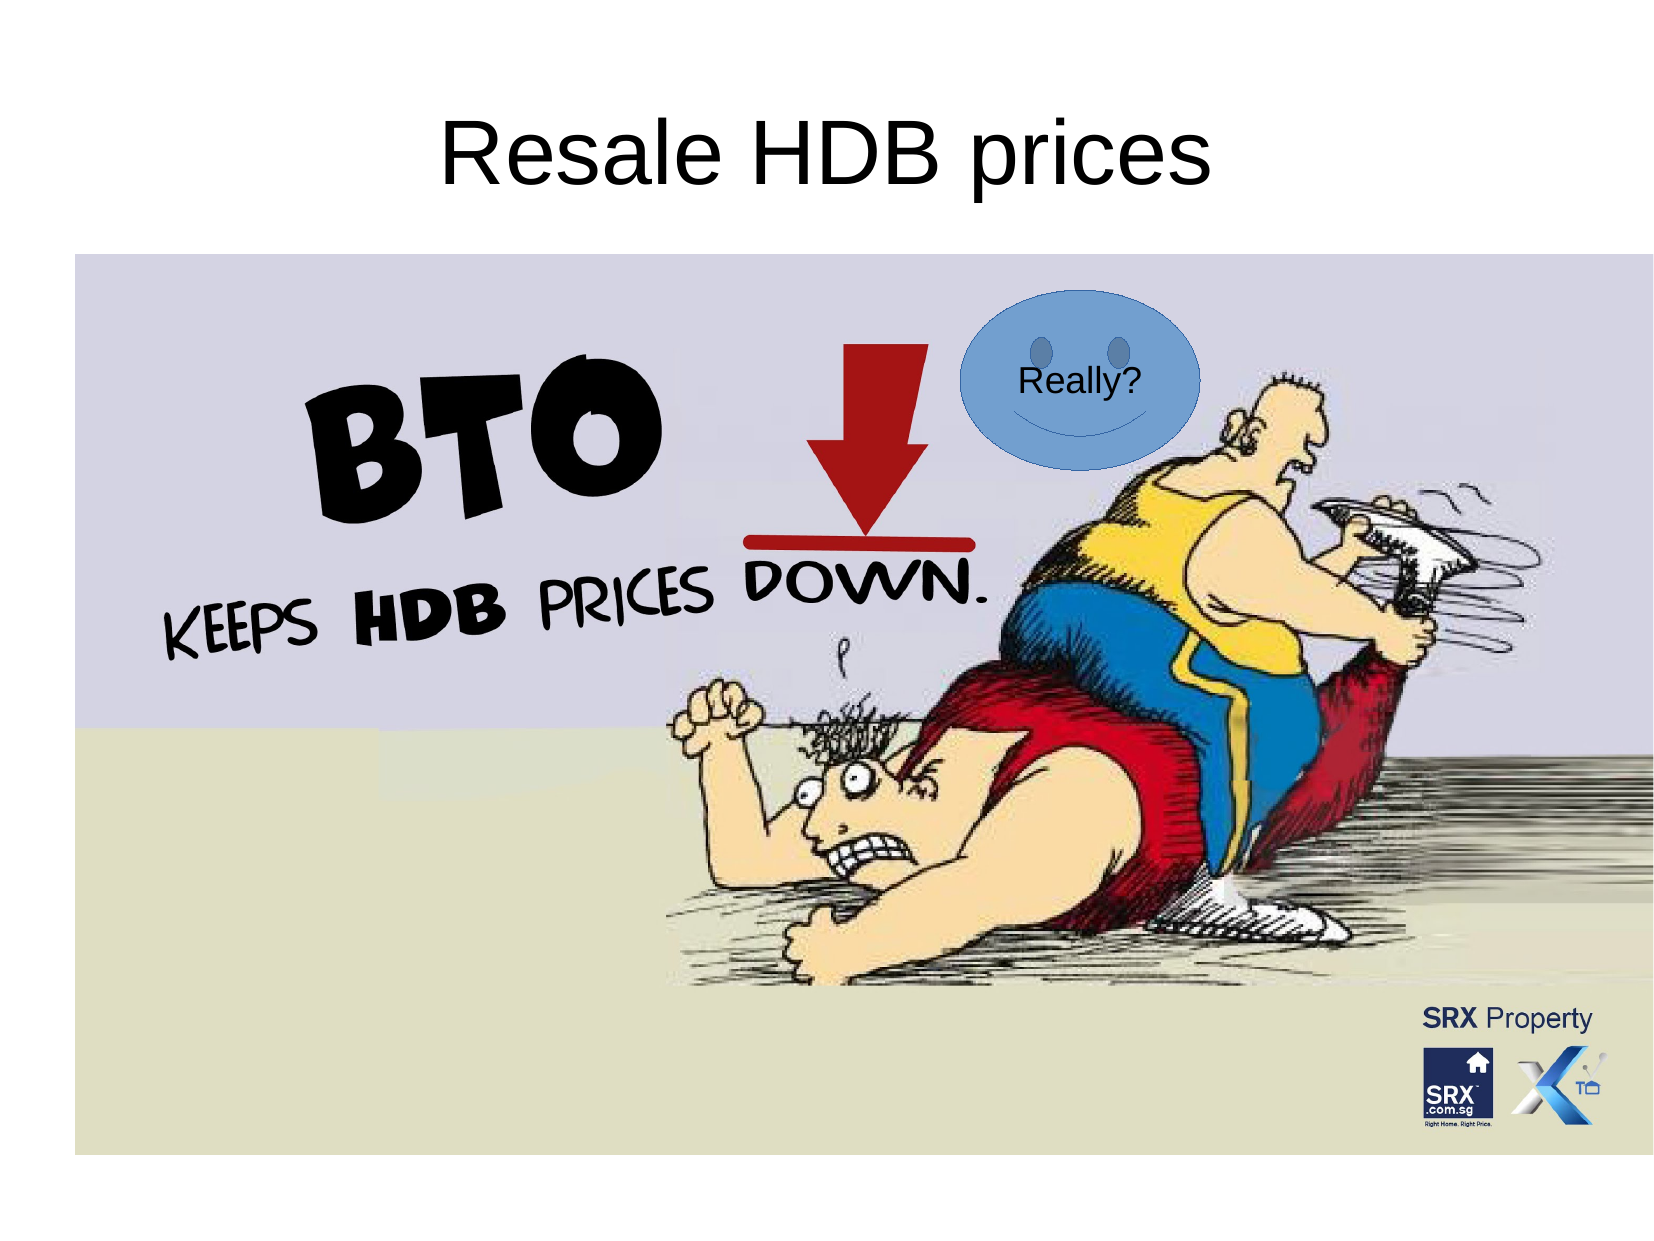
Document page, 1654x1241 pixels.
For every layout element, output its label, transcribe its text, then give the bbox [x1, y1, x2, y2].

text_box Really? [960, 290, 1201, 471]
title Resale HDB prices [82, 49, 1571, 254]
picture [75, 254, 1654, 1156]
